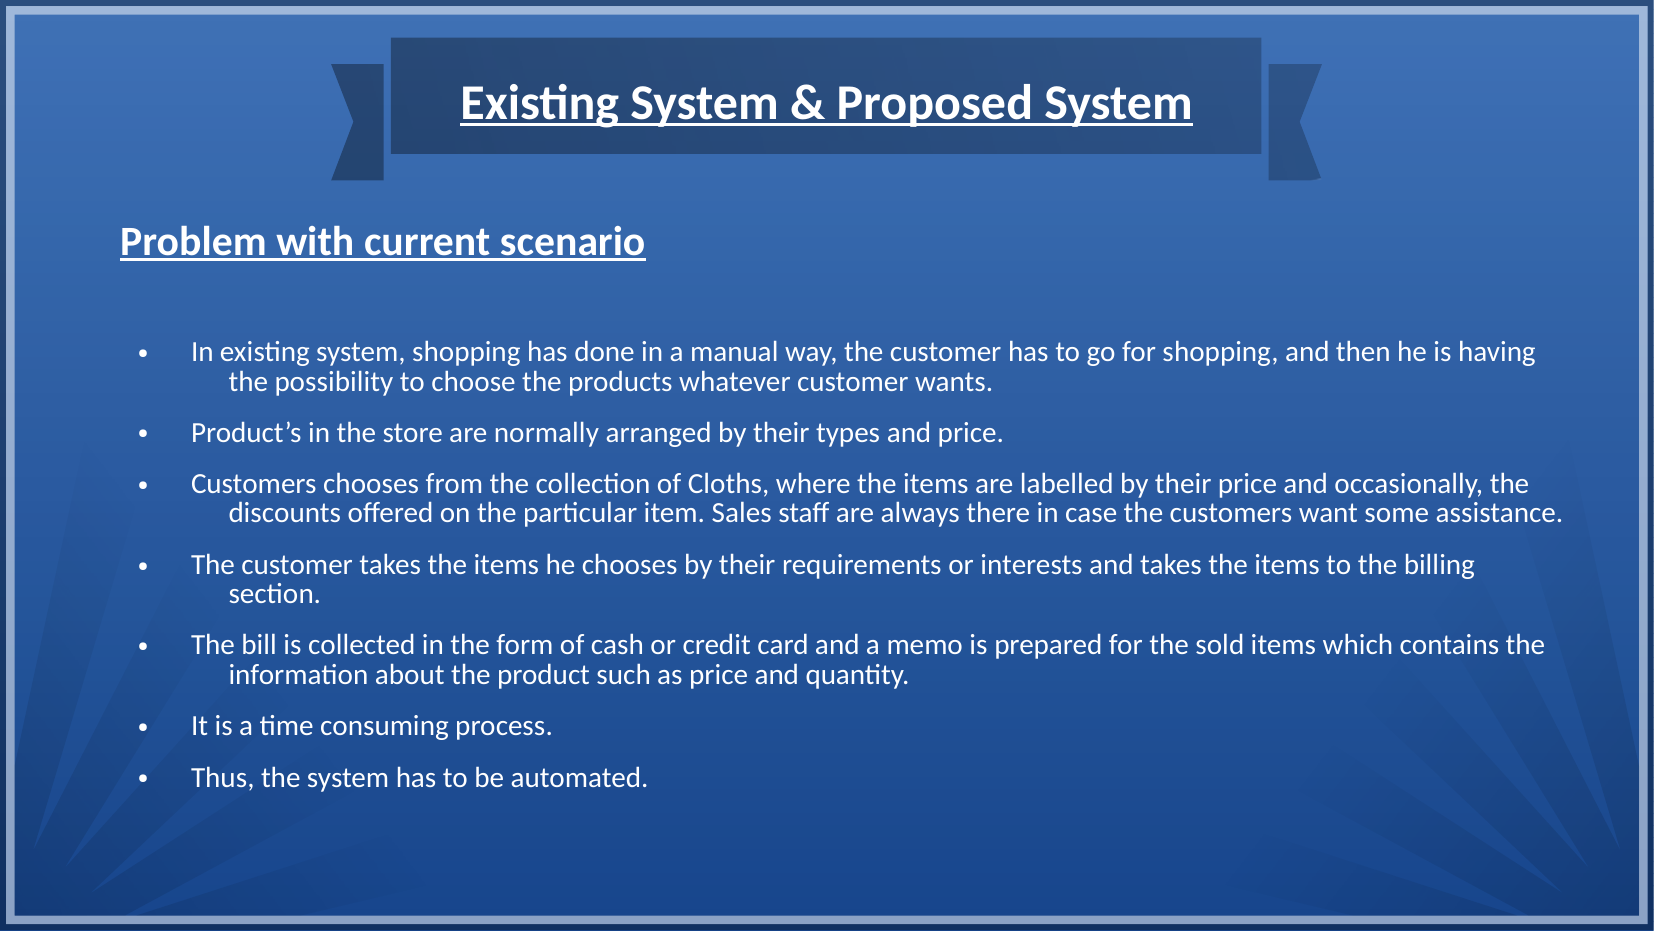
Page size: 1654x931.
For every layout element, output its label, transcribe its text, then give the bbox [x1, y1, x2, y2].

list Problem with current scenario In existing system, shopping has done in a manual way, the customer has to go for shopping, and then he is having the possibility to choose the products whatever customer wants. Product’s in the store are normally arranged by their types and price. Customers chooses from the collection of Cloths, where the items are labelled by their price and occasionally, the discounts offered on the particular item. Sales staff are always there in case the customers want some assistance. The customer takes the items he chooses by their requirements or interests and takes the items to the billing section. The bill is collected in the form of cash or credit card and a memo is prepared for the sold items which contains the information about the product such as price and quantity. It is a time consuming process. Thus, the system has to be automated. [82, 224, 1571, 848]
title Existing System & Proposed System [389, 35, 1264, 154]
